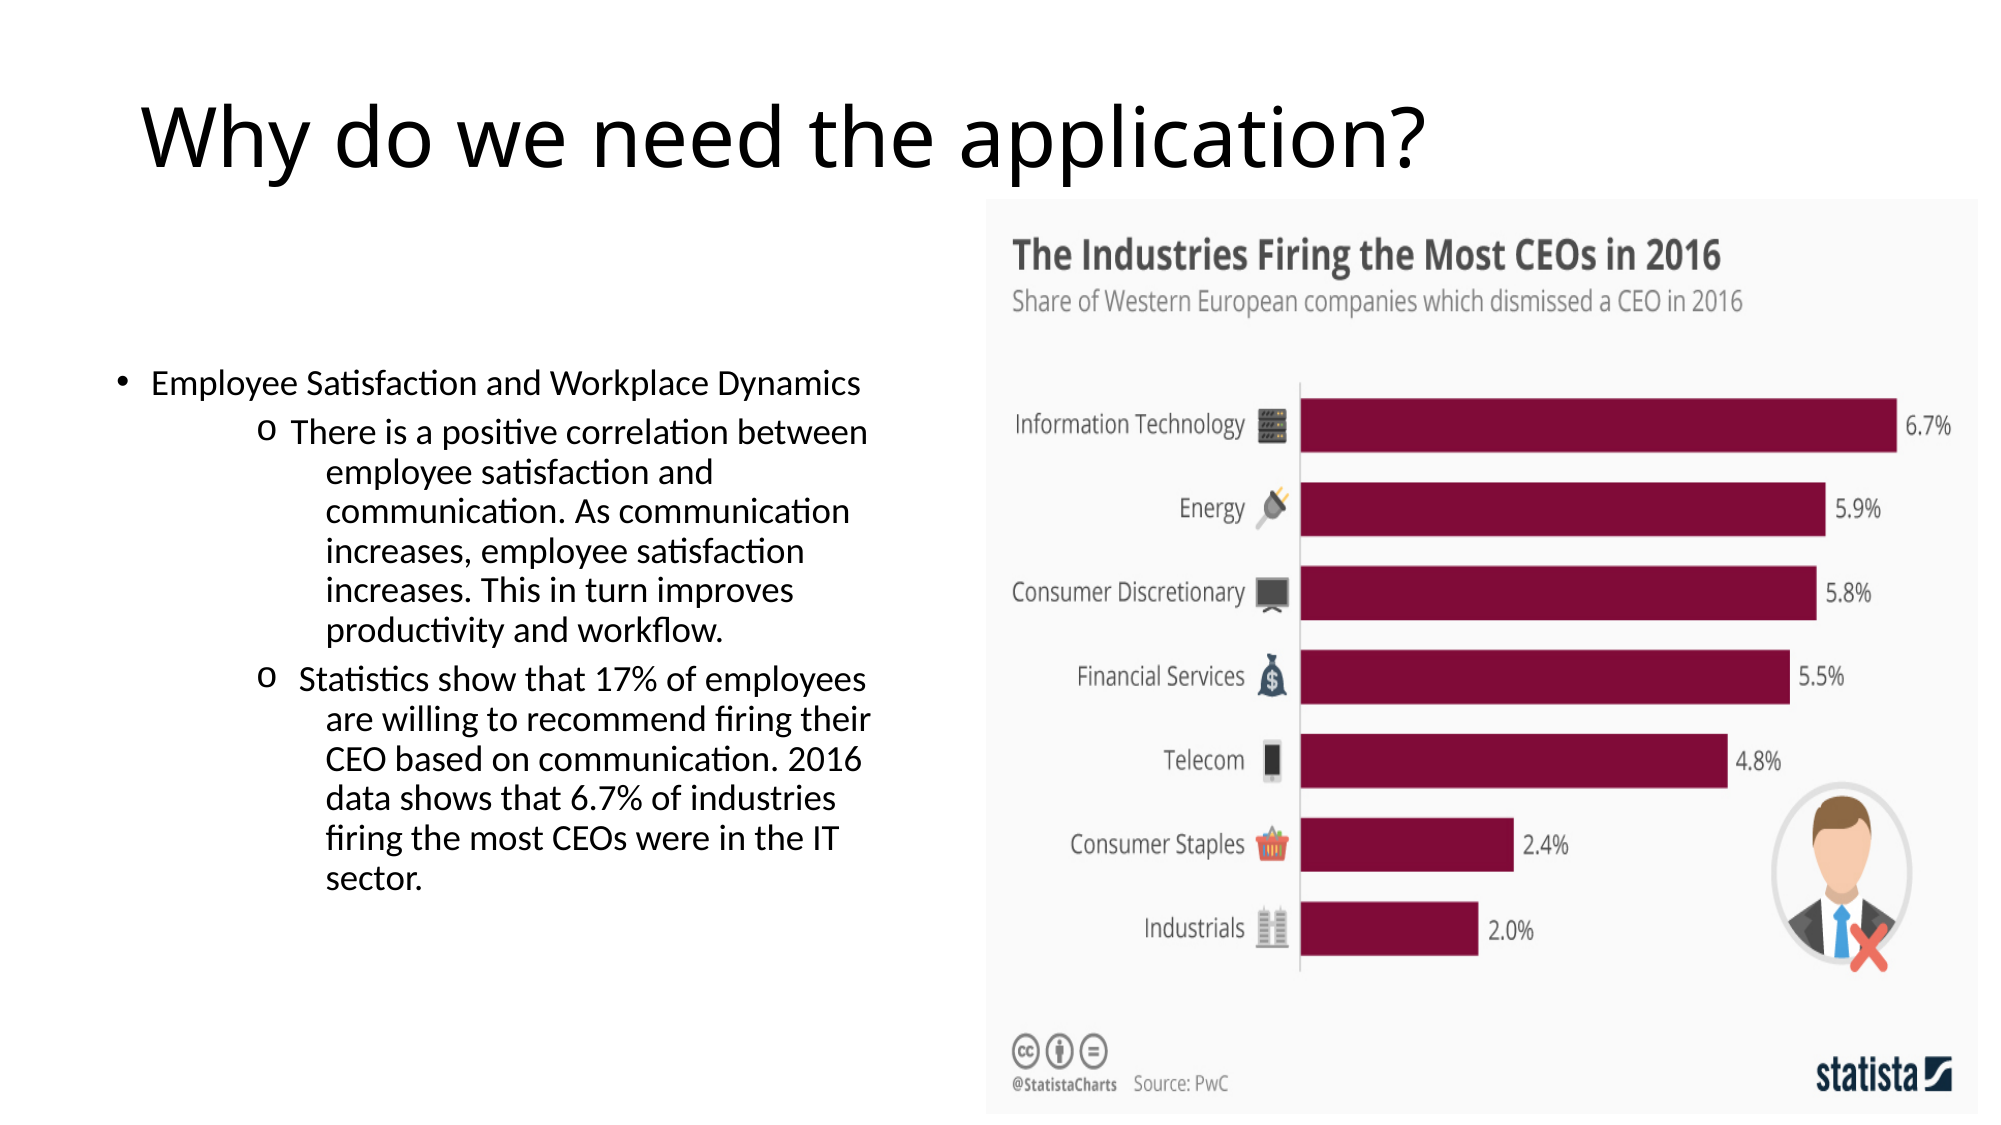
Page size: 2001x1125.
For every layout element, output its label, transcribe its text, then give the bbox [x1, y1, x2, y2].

title Why do we need the application? [124, 39, 1891, 241]
picture [986, 199, 1978, 1114]
list Employee Satisfaction and Workplace Dynamics There is a positive correlation between employee satisfaction and communication. As communication increases, employee satisfaction increases. This in turn improves productivity and workflow. Statistics show that 17% of employees are willing to recommend firing their CEO based on communication. 2016 data shows that 6.7% of industries firing the most CEOs were in the IT sector. [101, 314, 900, 947]
